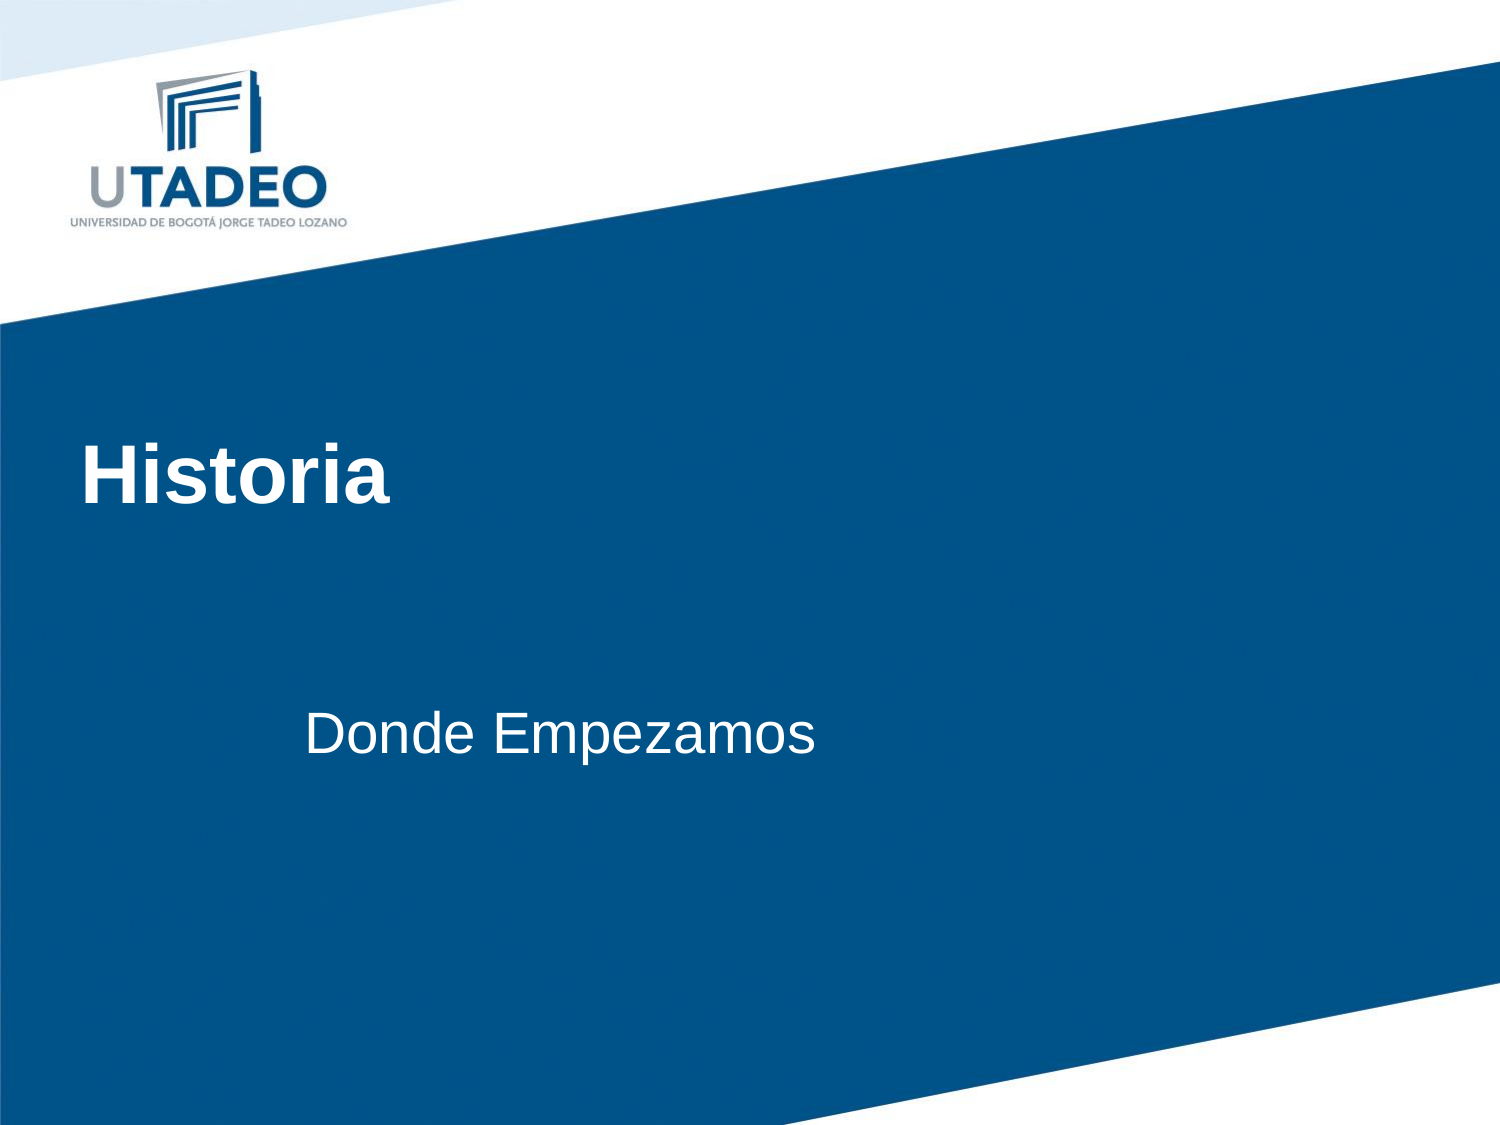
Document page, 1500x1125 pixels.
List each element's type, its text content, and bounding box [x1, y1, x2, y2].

title Historia [64, 349, 1340, 591]
subtitle Donde Empezamos [289, 680, 1340, 917]
